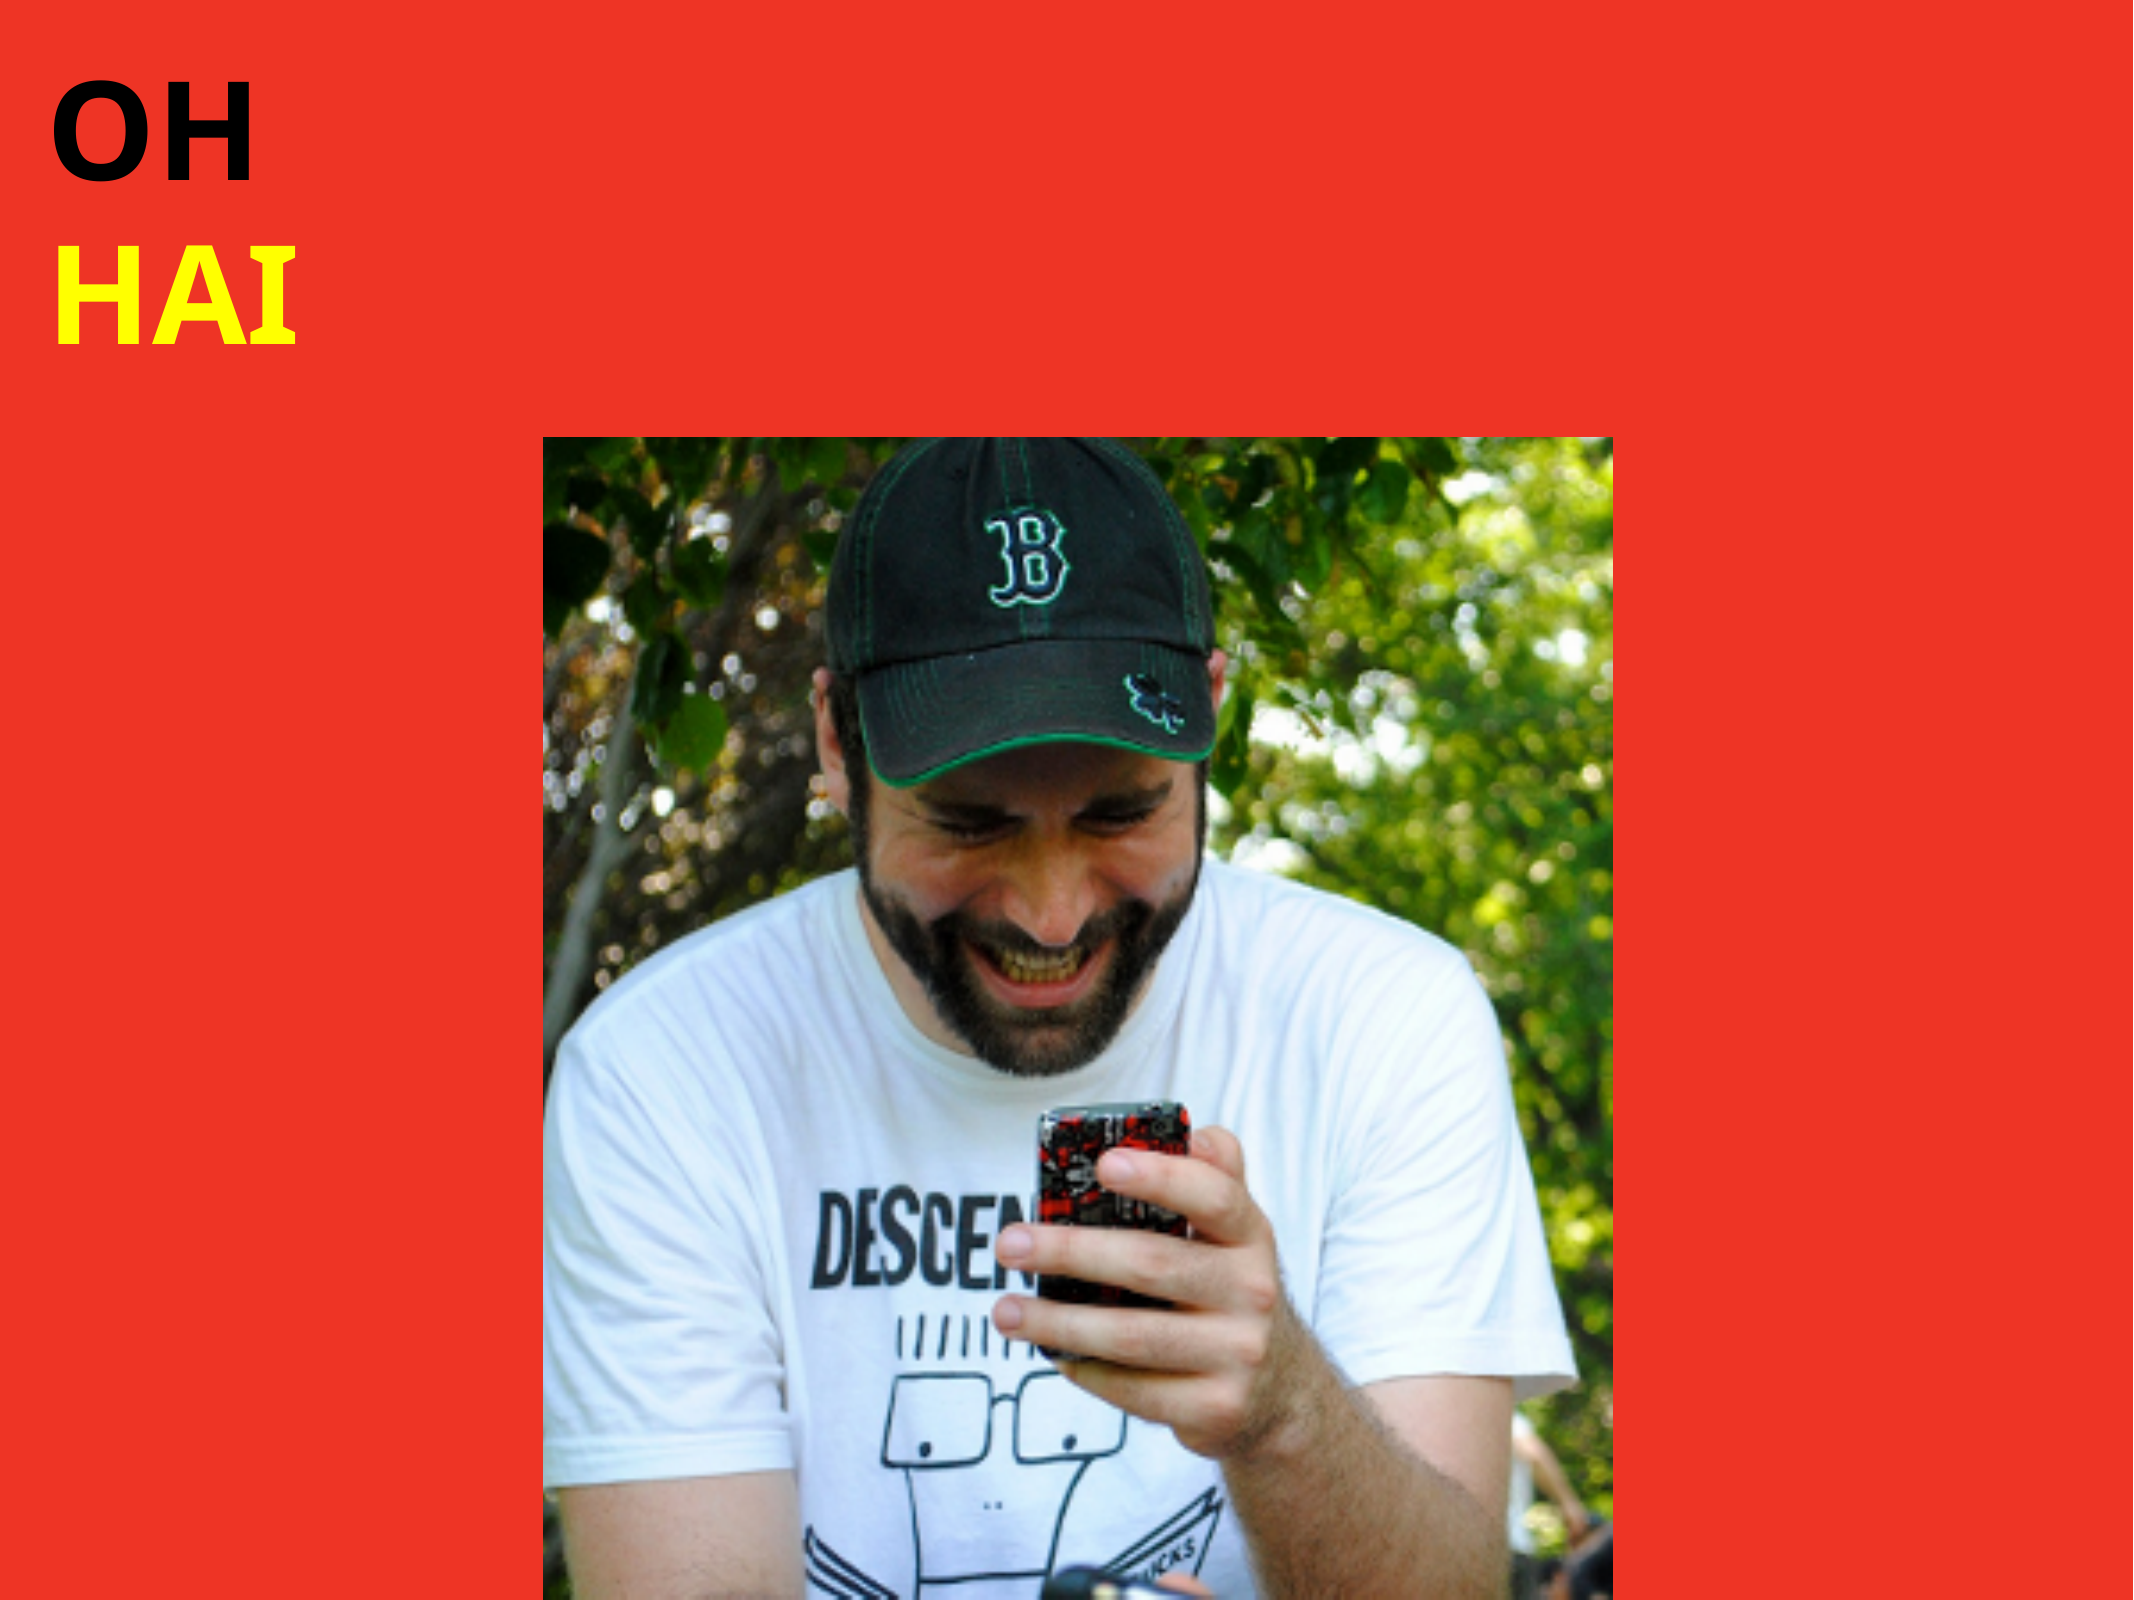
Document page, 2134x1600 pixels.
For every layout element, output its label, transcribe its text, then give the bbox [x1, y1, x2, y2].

text_box OH HAI [37, 42, 2129, 488]
picture [543, 437, 1613, 1600]
